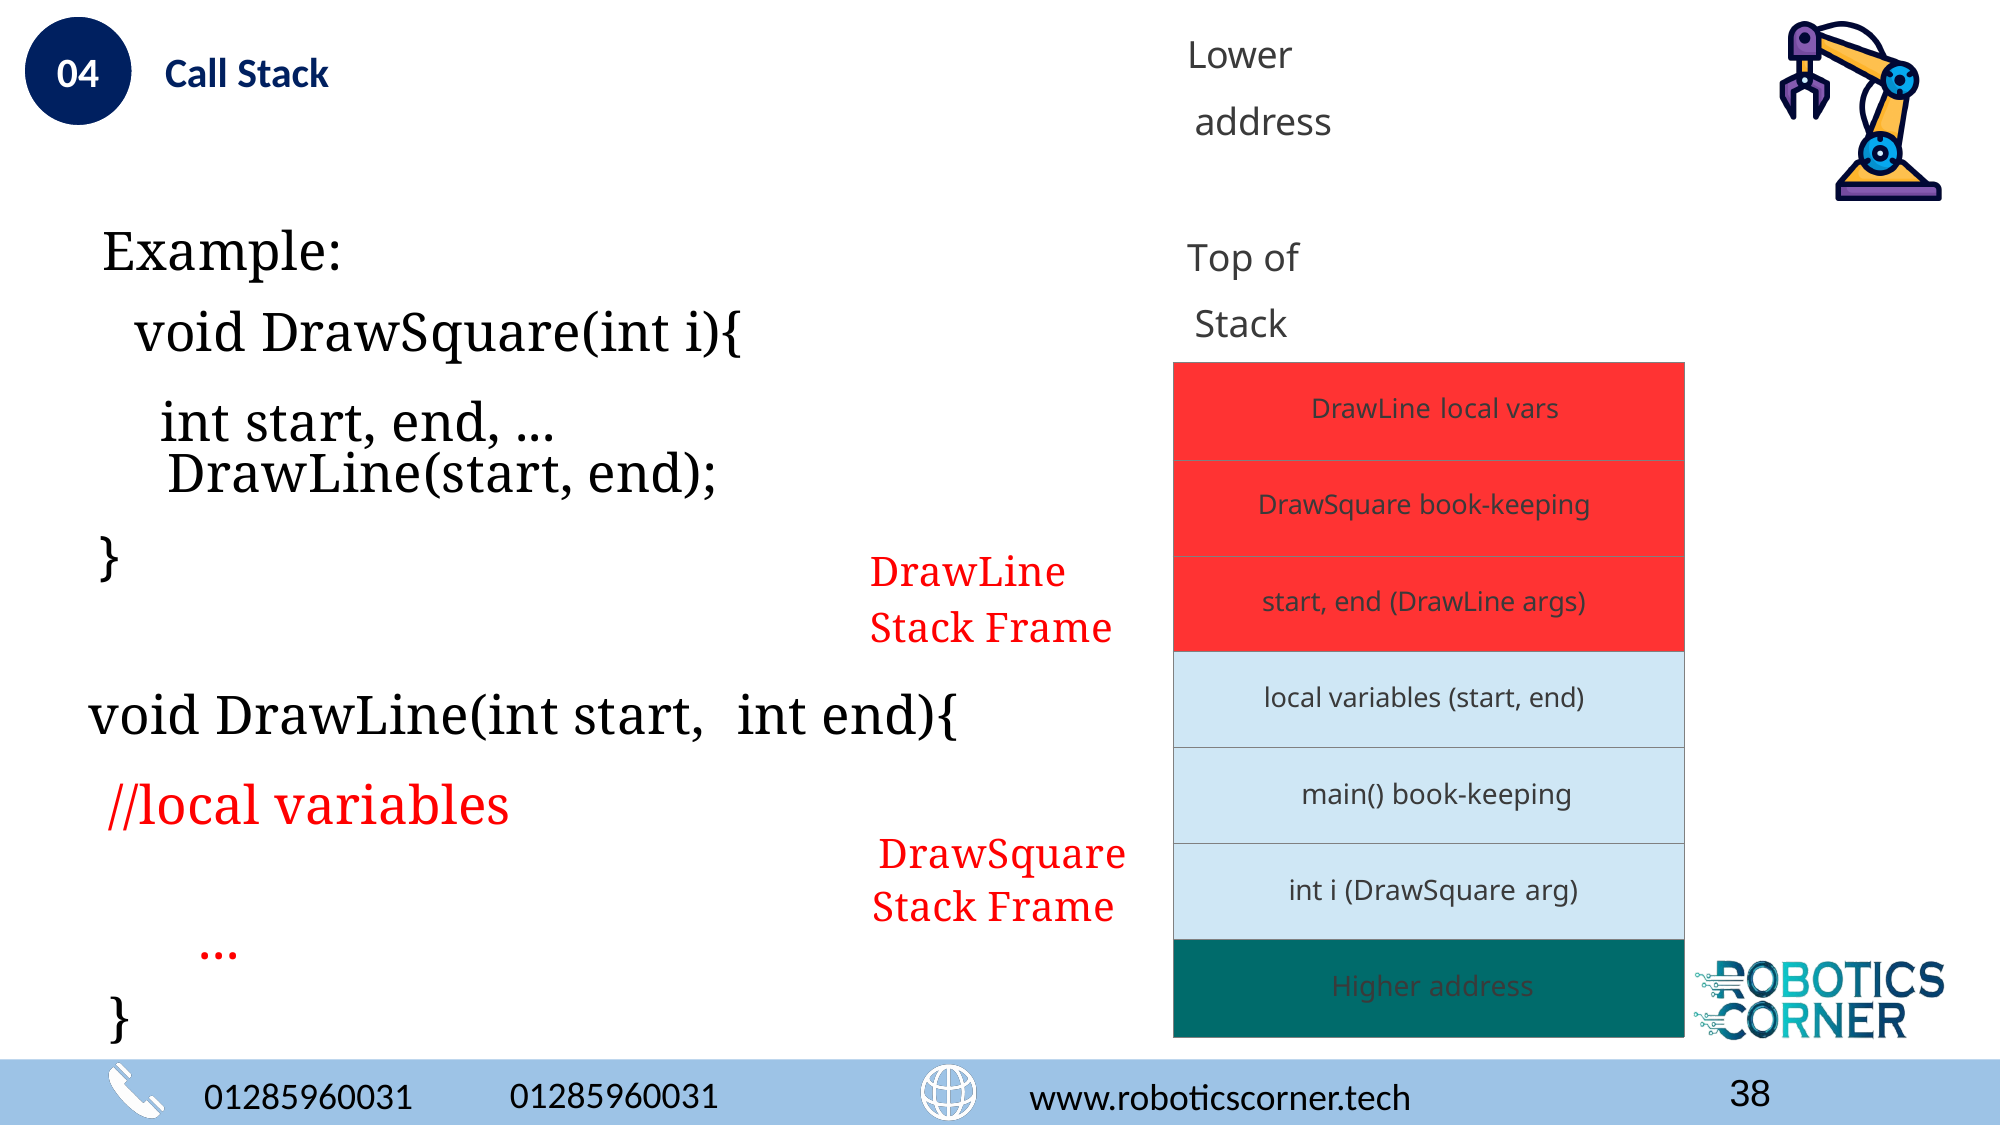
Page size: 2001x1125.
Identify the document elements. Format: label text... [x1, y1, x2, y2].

picture [915, 1059, 981, 1125]
text_box Call Stack [150, 38, 622, 103]
text_box DrawSquare Stack Frame [870, 820, 1156, 931]
picture [1680, 859, 1953, 1125]
text_box Lower address Top of Stack [1185, 8, 1366, 346]
table_cell main() book-keeping [1174, 748, 1684, 843]
table_cell DrawSquare book-keeping [1174, 461, 1684, 556]
text_box ... } [106, 889, 273, 1049]
picture [1771, 21, 1950, 201]
table_cell Higher address [1174, 940, 1684, 1037]
table_cell local variables (start, end) [1174, 652, 1684, 747]
text_box 04 [22, 14, 134, 128]
table_cell start, end (DrawLine args) [1174, 557, 1684, 651]
table_cell int i (DrawSquare arg) [1174, 844, 1684, 939]
picture [103, 1057, 170, 1124]
text_box DrawLine Stack Frame [855, 535, 1191, 646]
text_box Example: void DrawSquare(int i){ int start, end, ... DrawLine(start, end); } [99, 197, 826, 585]
text_box <number> [1714, 1065, 1916, 1125]
table_header DrawLine local vars [1174, 363, 1684, 460]
text_box //local variables [106, 768, 577, 836]
text_box void DrawLine(int start, int end){ [59, 615, 1094, 746]
